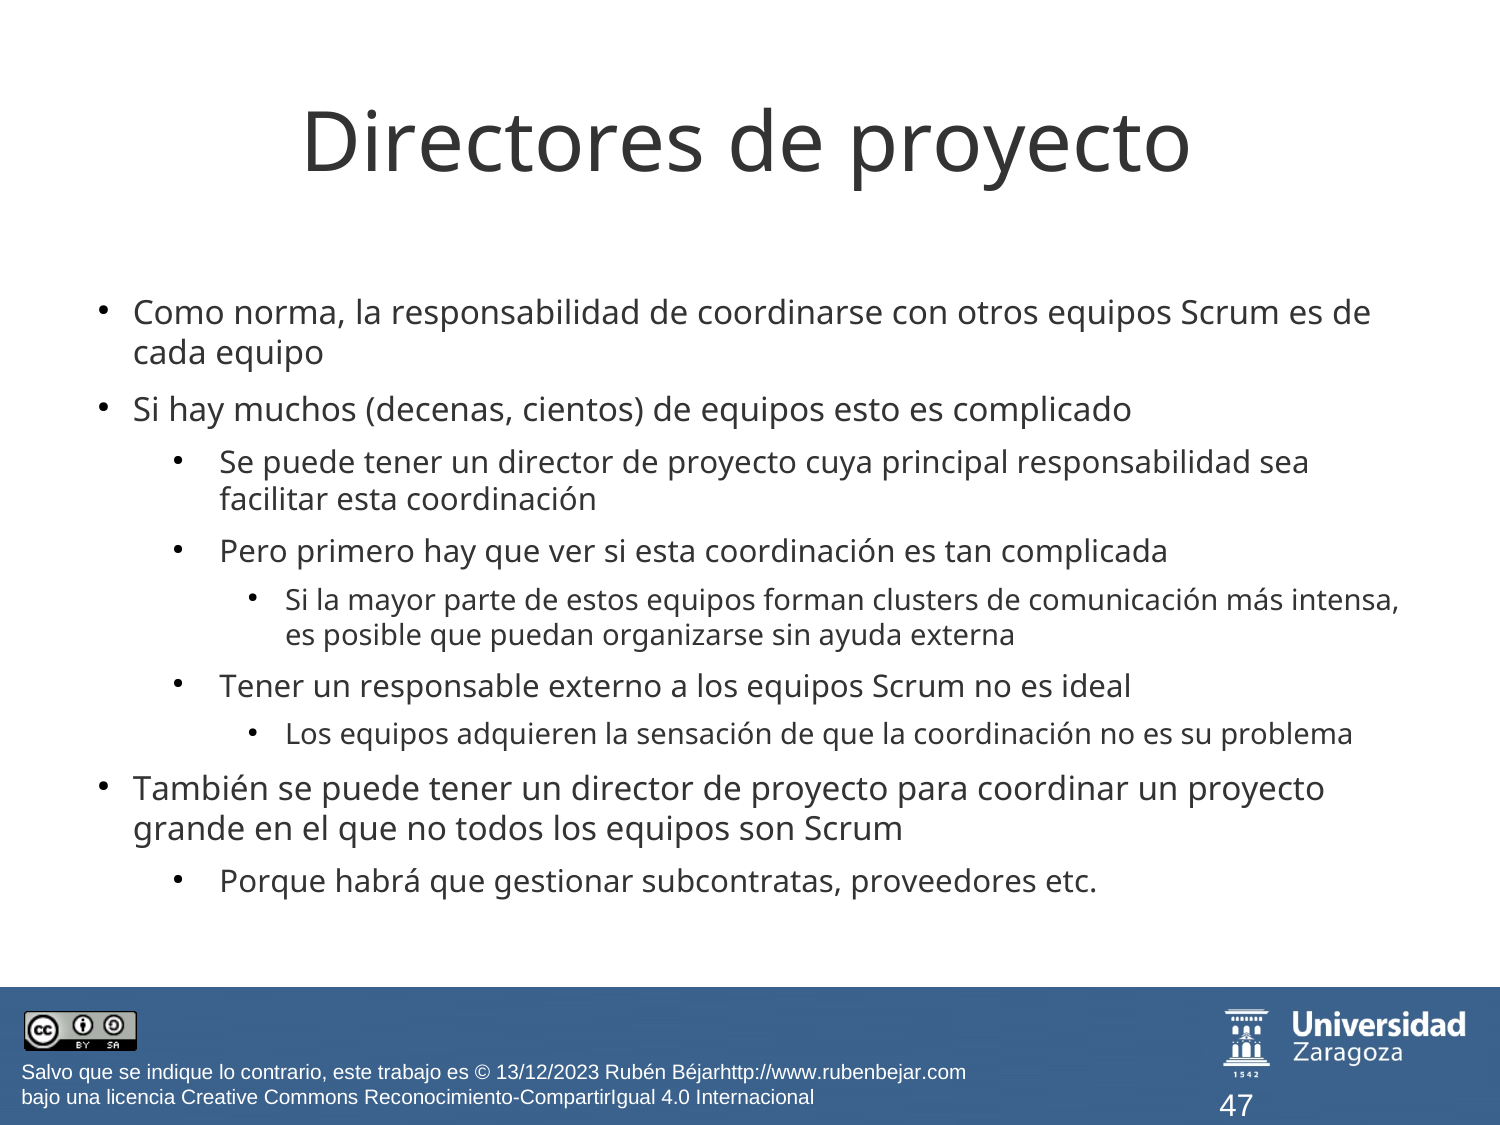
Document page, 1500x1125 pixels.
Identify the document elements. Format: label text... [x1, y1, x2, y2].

title Directores de proyecto [74, 20, 1420, 257]
picture [0, 987, 1500, 1125]
list Como norma, la responsabilidad de coordinarse con otros equipos Scrum es de cada equipo Si hay muchos (decenas, cientos) de equipos esto es complicado Se puede tener un director de proyecto cuya principal responsabilidad sea facilitar esta coordinación Pero primero hay que ver si esta coordinación es tan complicada Si la mayor parte de estos equipos forman clusters de comunicación más intensa, es posible que puedan organizarse sin ayuda externa Tener un responsable externo a los equipos Scrum no es ideal Los equipos adquieren la sensación de que la coordinación no es su problema También se puede tener un director de proyecto para coordinar un proyecto grande en el que no todos los equipos son Scrum Porque habrá que gestionar subcontratas, proveedores etc. [82, 283, 1418, 957]
